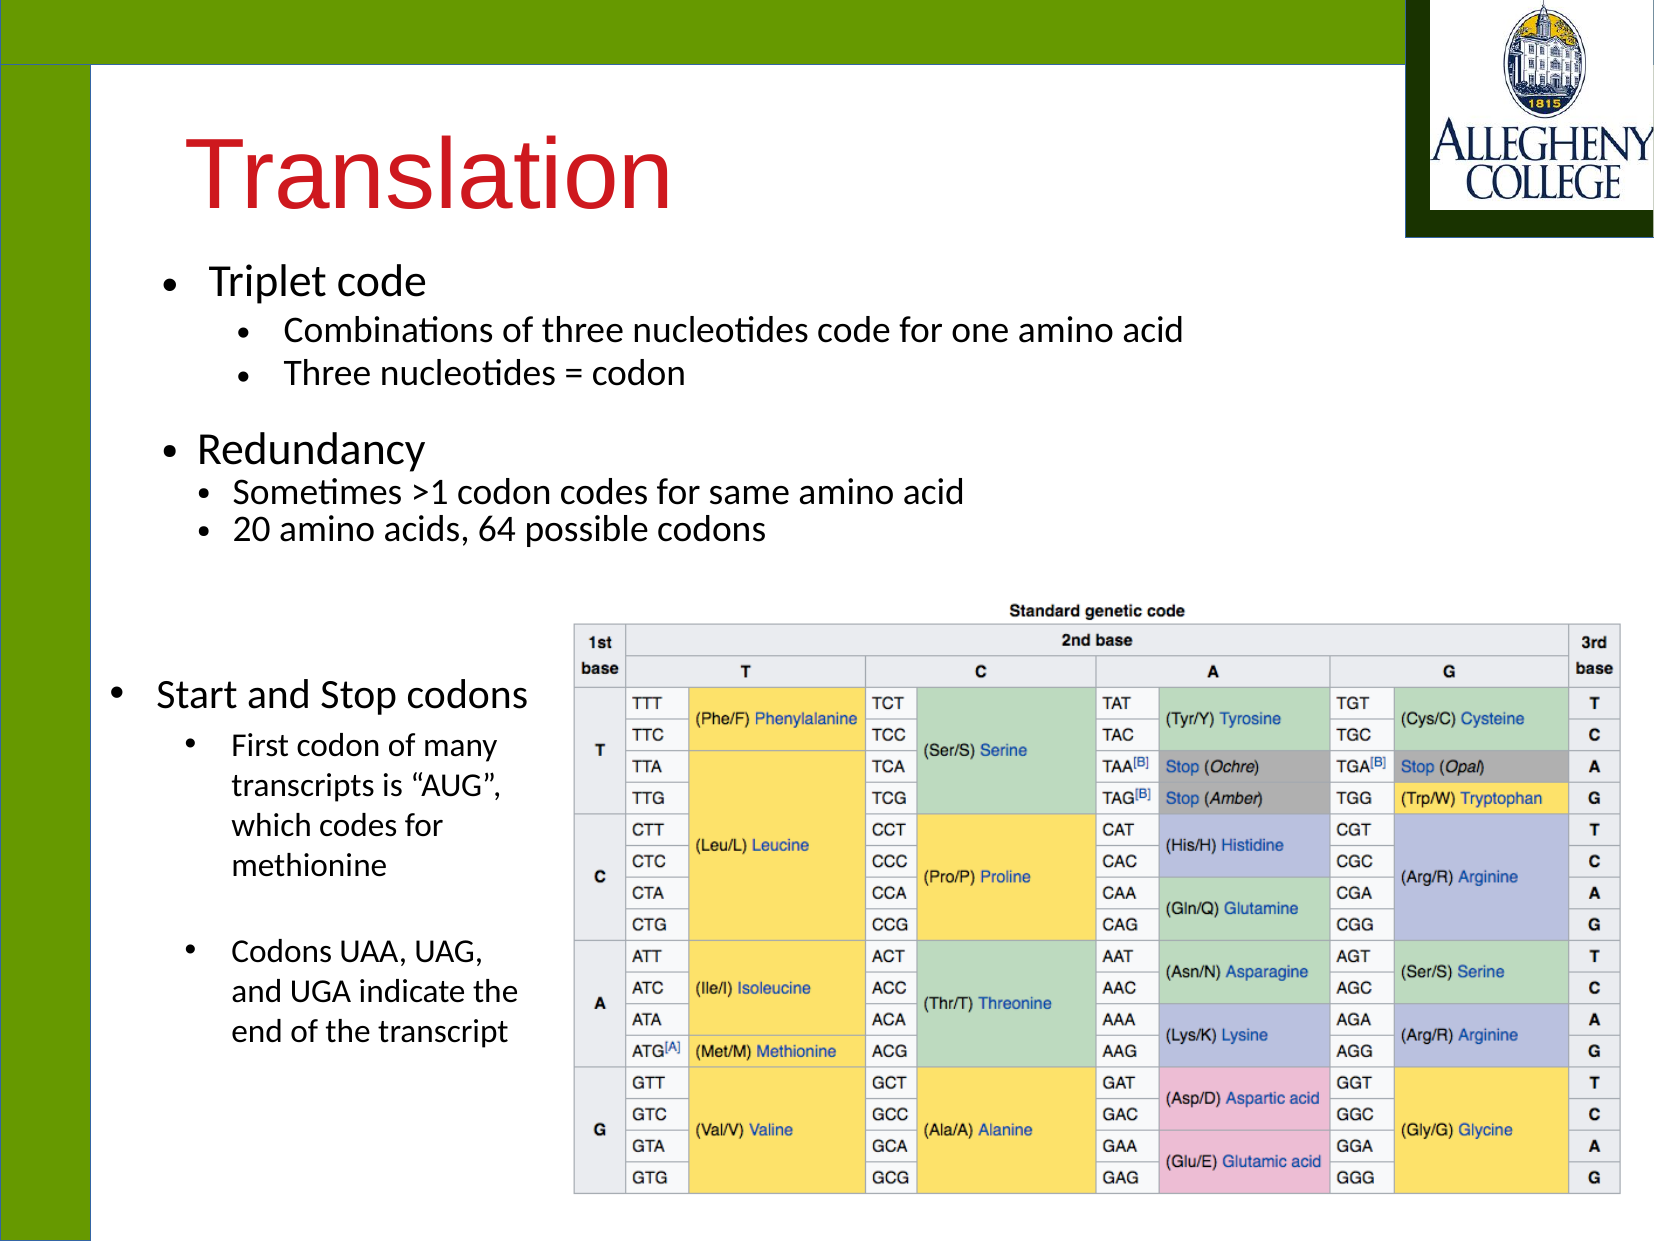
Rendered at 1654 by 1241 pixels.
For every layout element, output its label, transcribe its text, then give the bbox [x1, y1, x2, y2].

text_box Translation [169, 87, 841, 250]
text_box Triplet code Combinations of three nucleotides code for one amino acid Three nucleotides = codon Redundancy Sometimes >1 codon codes for same amino acid 20 amino acids, 64 possible codons [146, 254, 1561, 589]
text_box [0, 0, 1654, 1241]
picture [1430, 0, 1654, 210]
picture [569, 599, 1636, 1207]
list Start and Stop codons First codon of many transcripts is “AUG”, which codes for methionine Codons UAA, UAG, and UGA indicate the end of the transcript [94, 659, 556, 1182]
